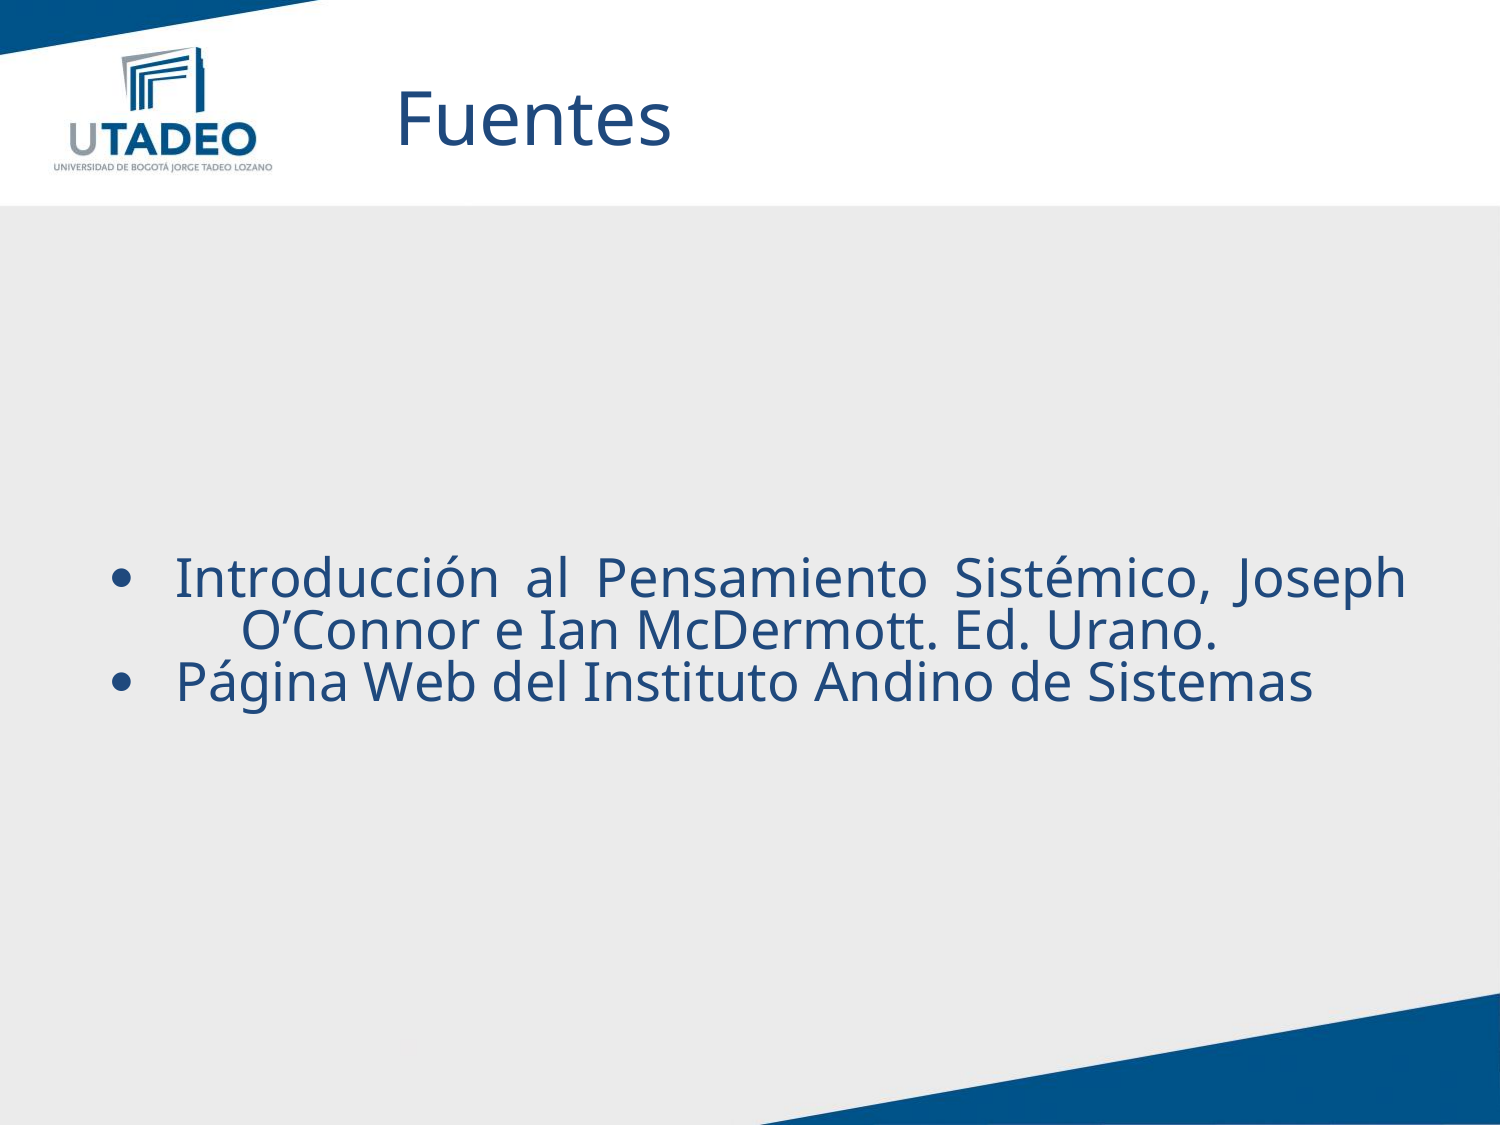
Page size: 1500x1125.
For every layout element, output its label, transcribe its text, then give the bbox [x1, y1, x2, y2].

title Fuentes [379, 30, 1426, 219]
list Introducción al Pensamiento Sistémico, Joseph O’Connor e Ian McDermott. Ed. Urano. Página Web del Instituto Andino de Sistemas [75, 262, 1426, 1005]
